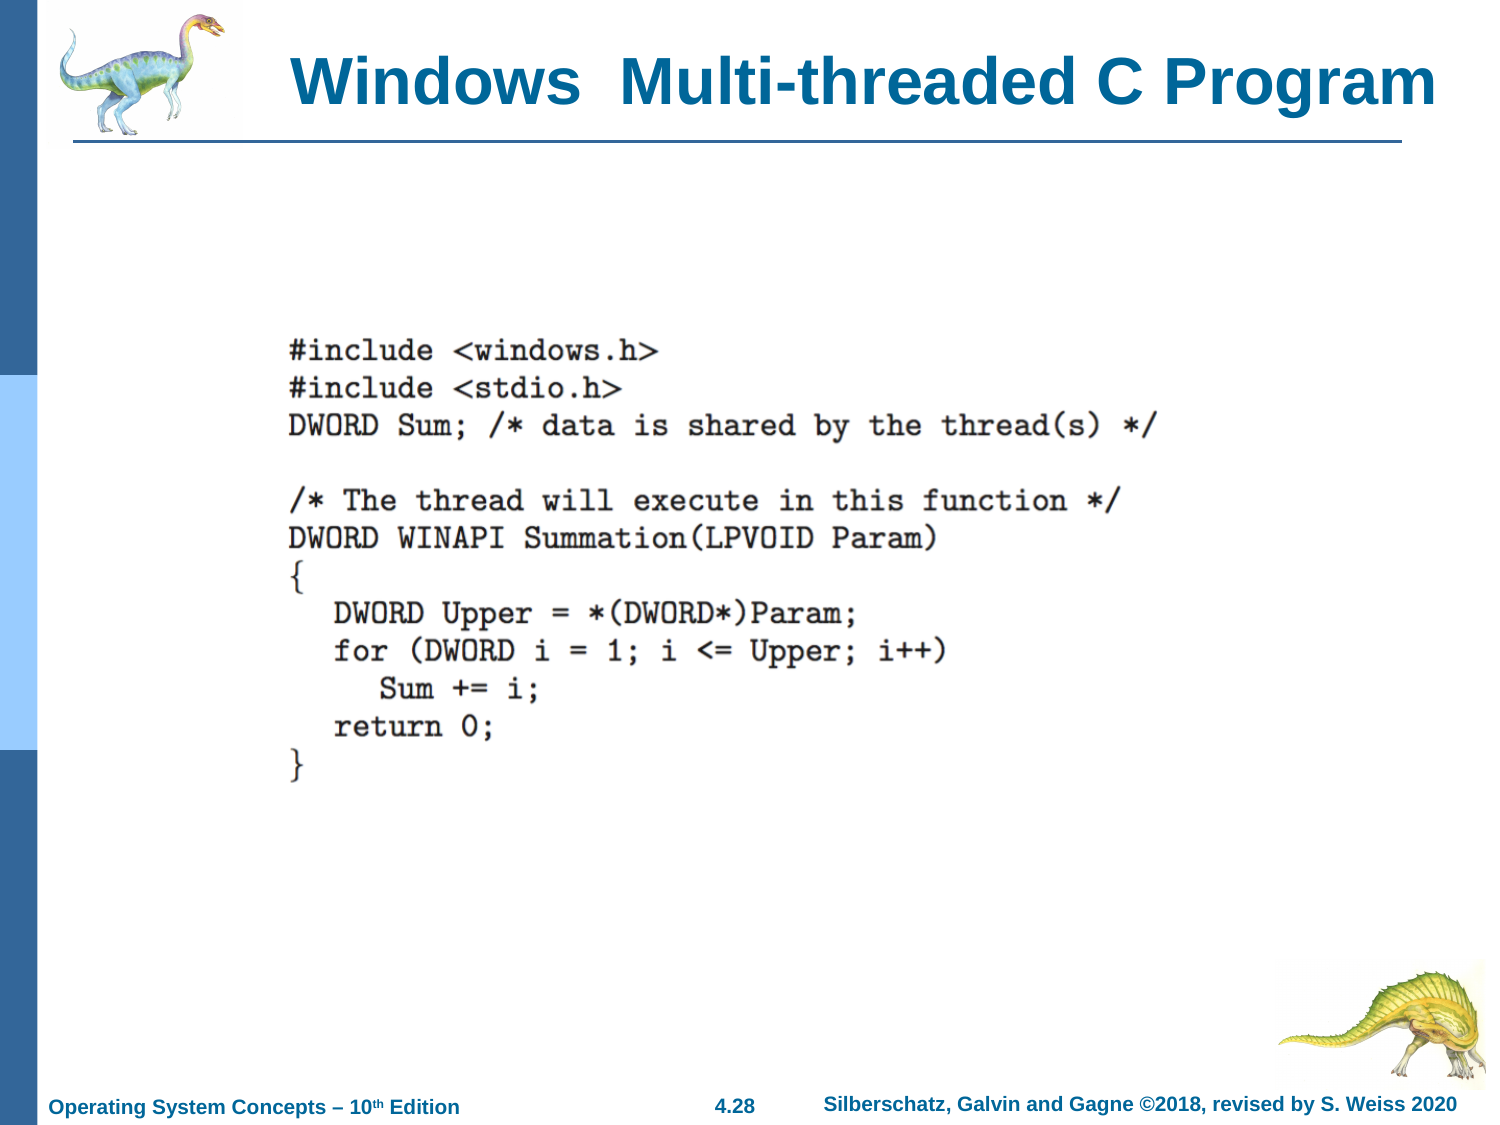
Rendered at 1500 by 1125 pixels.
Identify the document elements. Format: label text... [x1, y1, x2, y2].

picture [241, 312, 1257, 813]
picture [1275, 959, 1486, 1090]
title Windows Multi-threaded C Program [227, 31, 1500, 126]
picture [46, 0, 243, 149]
picture [1140, 1096, 1148, 1101]
